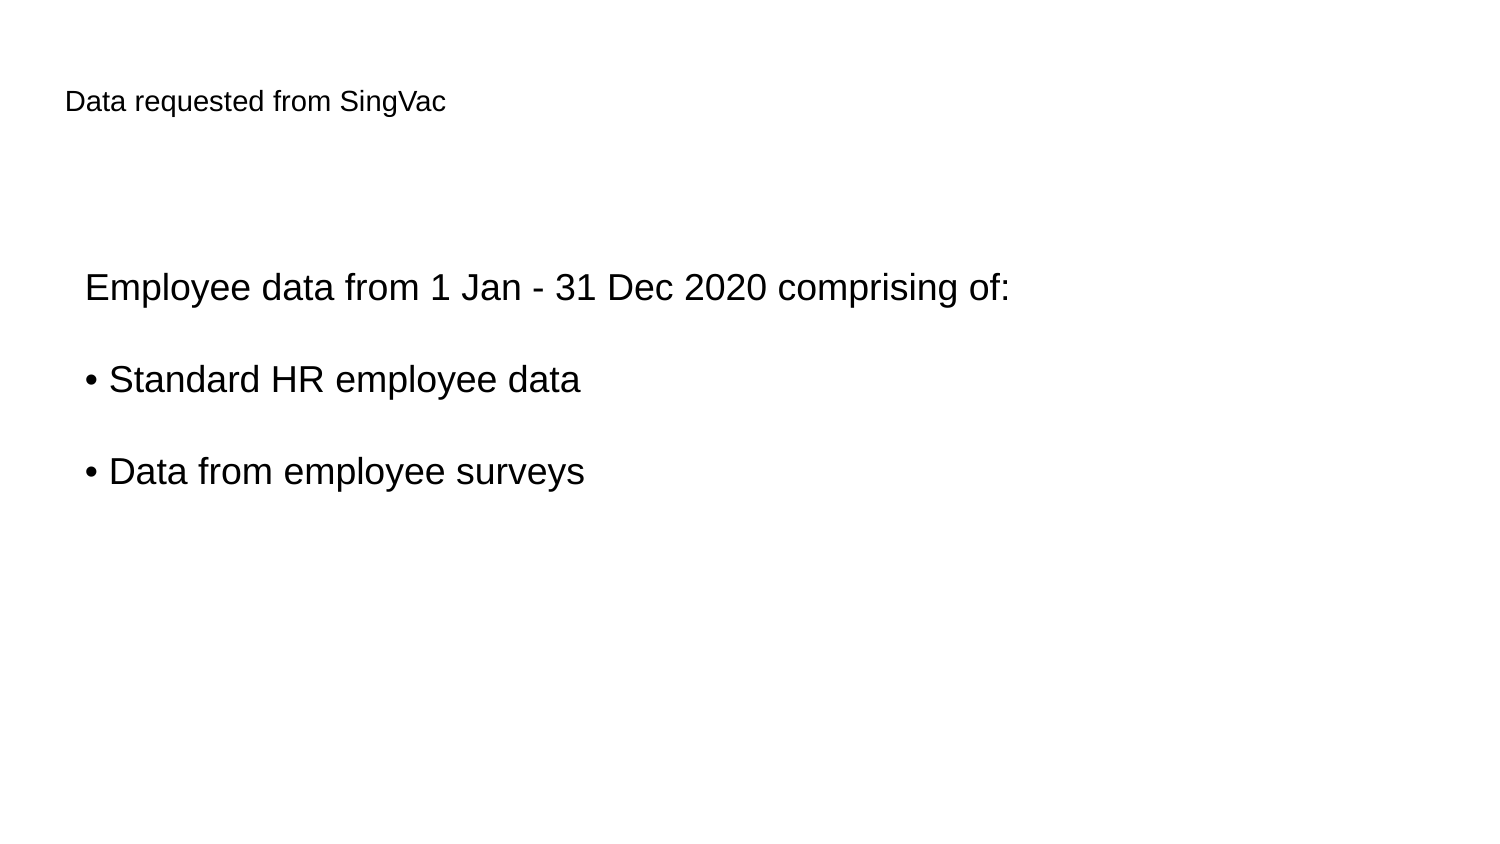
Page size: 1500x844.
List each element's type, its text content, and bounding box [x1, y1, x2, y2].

title Data requested from SingVac [49, 67, 1448, 173]
text_box Employee data from 1 Jan - 31 Dec 2020 comprising of: • Standard HR employee data • Data from employee surveys [70, 241, 1259, 508]
